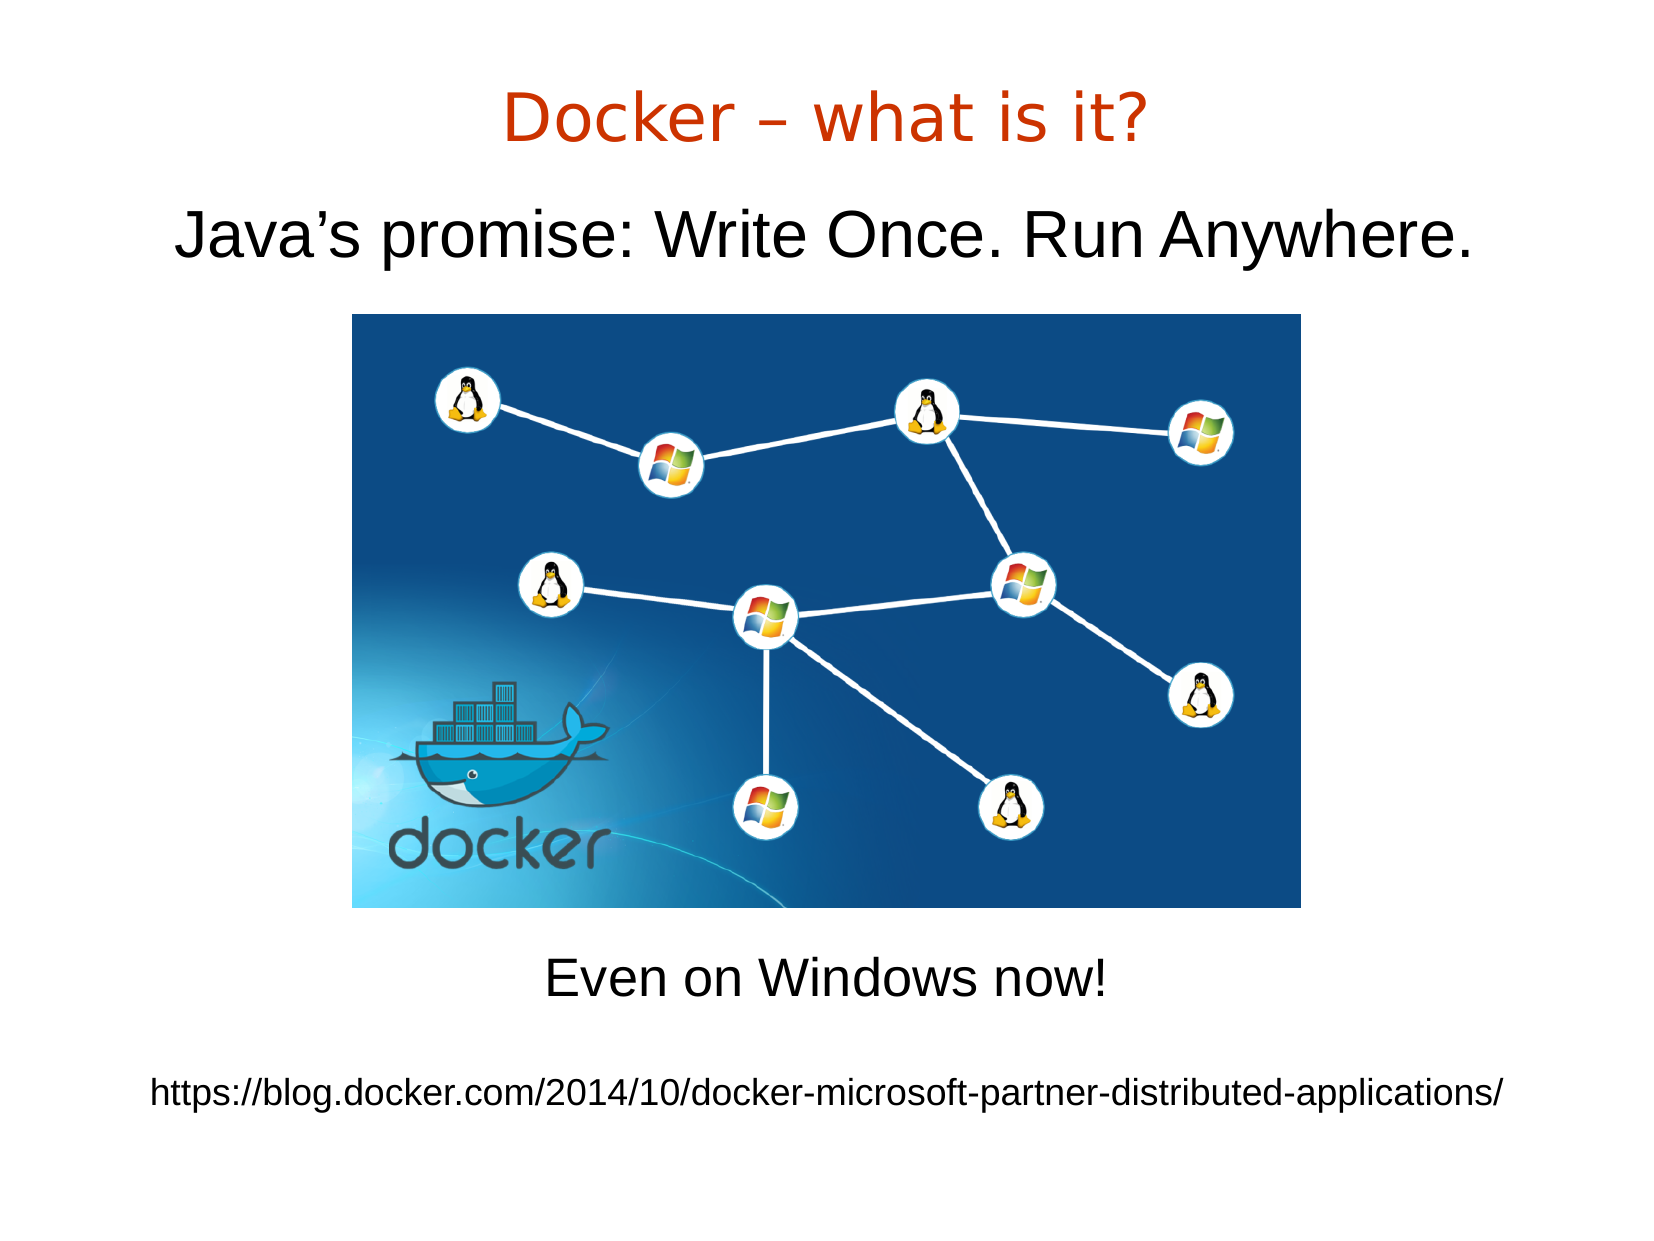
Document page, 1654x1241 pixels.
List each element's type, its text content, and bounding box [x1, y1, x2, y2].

picture [352, 314, 1301, 908]
text_box Docker – what is it? [487, 72, 1167, 166]
text_box Java’s promise: Write Once. Run Anywhere. [159, 189, 1495, 286]
text_box Even on Windows now! https://blog.docker.com/2014/10/docker-microsoft-partner-distributed-applications/ [134, 939, 1519, 1241]
